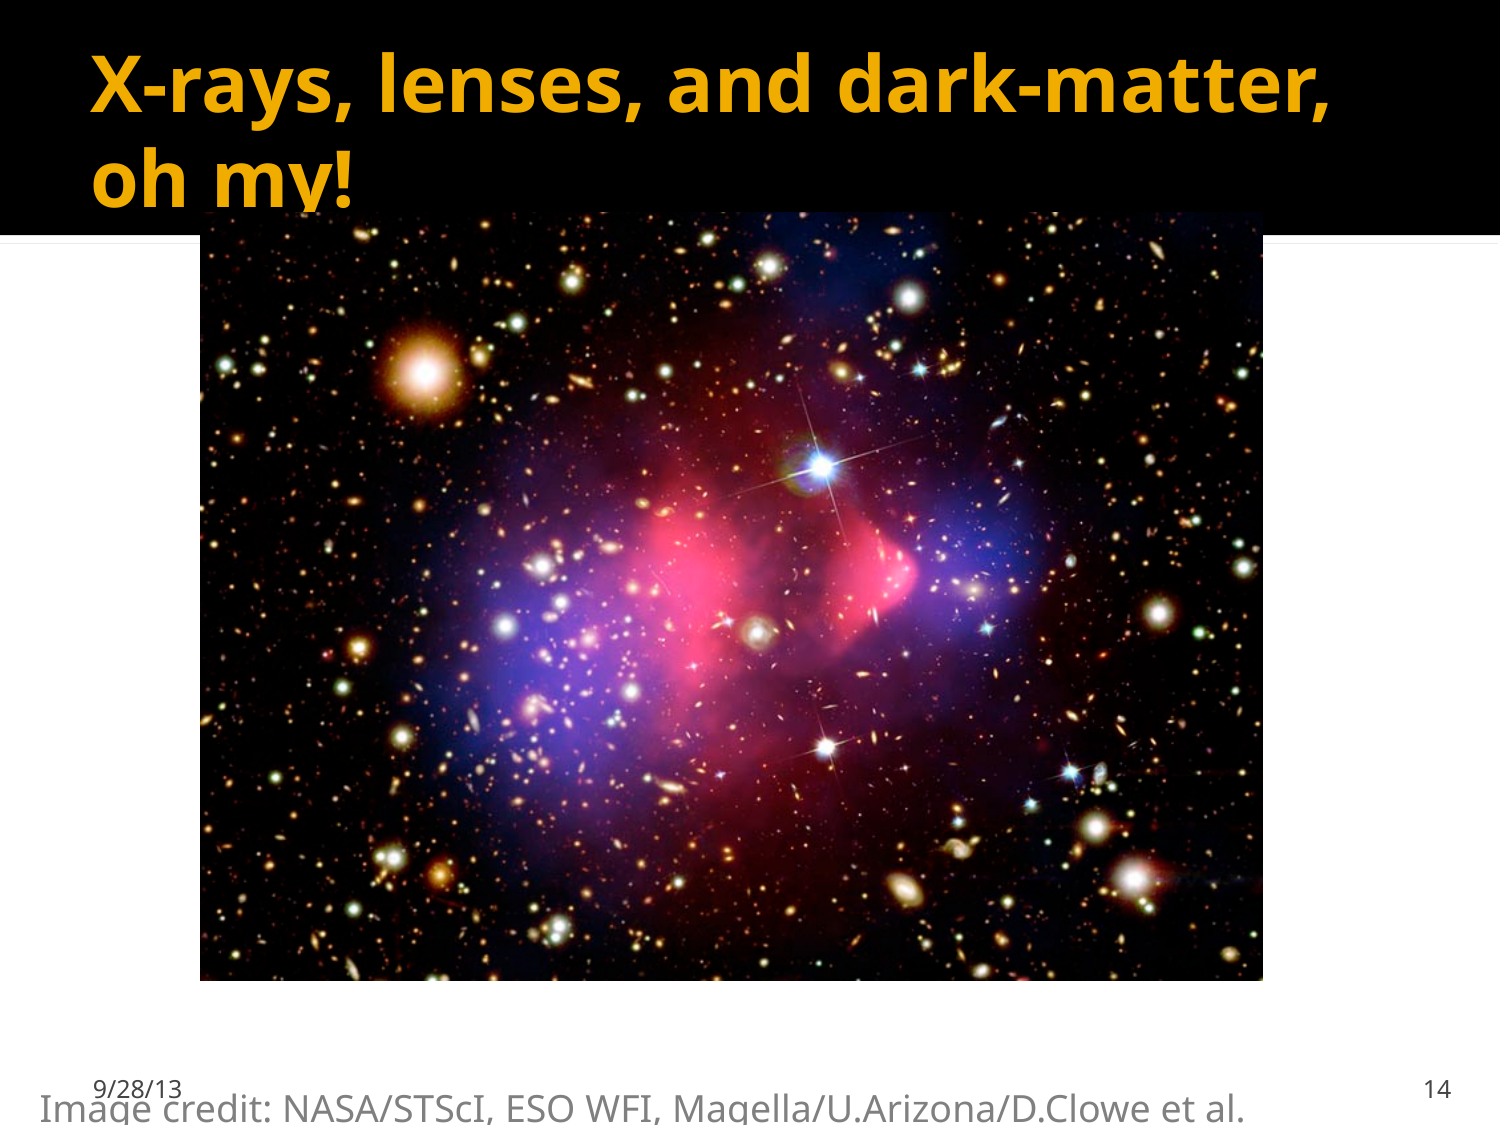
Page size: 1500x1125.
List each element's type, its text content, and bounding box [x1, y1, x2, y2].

text_box The “Bullet” Cluster. Blue shading represents mass as measured by gravitational lensing. Red represents hot x-ray gas. Image credit: NASA/STScI, ESO WFI, Magella/U.Arizona/D.Clowe et al. [24, 987, 1463, 1125]
picture [200, 212, 1263, 981]
slide_number 9/28/13 [75, 1062, 425, 1108]
title X-rays, lenses, and dark-matter, oh my! [75, 25, 1425, 231]
slide_number <number> [1345, 1062, 1467, 1108]
